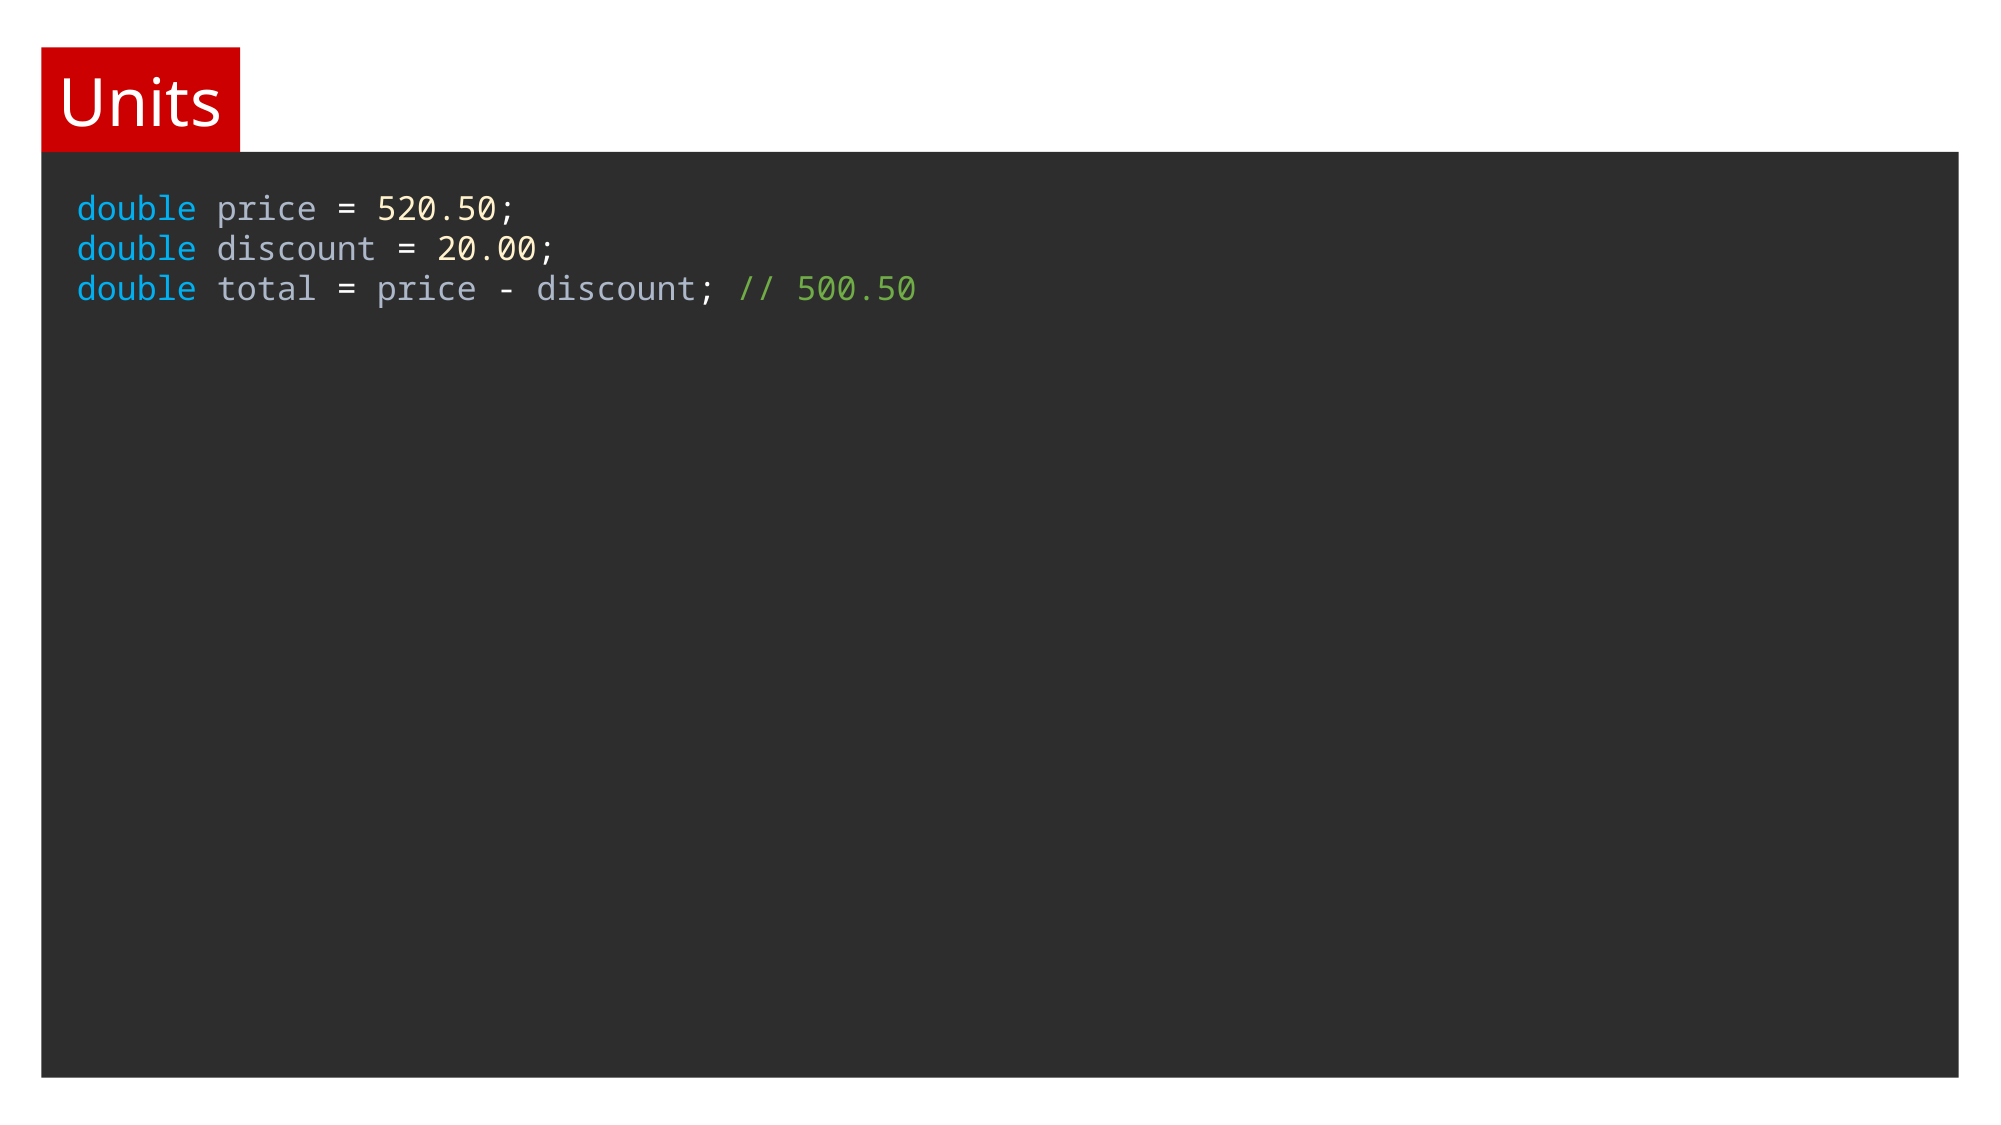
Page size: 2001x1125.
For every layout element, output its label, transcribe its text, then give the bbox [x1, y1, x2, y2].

text_box double price = 520.50; double discount = 20.00; double total = price - discount; // 500.50 [41, 152, 857, 356]
text_box [41, 152, 1959, 1078]
text_box Units [41, 47, 225, 153]
